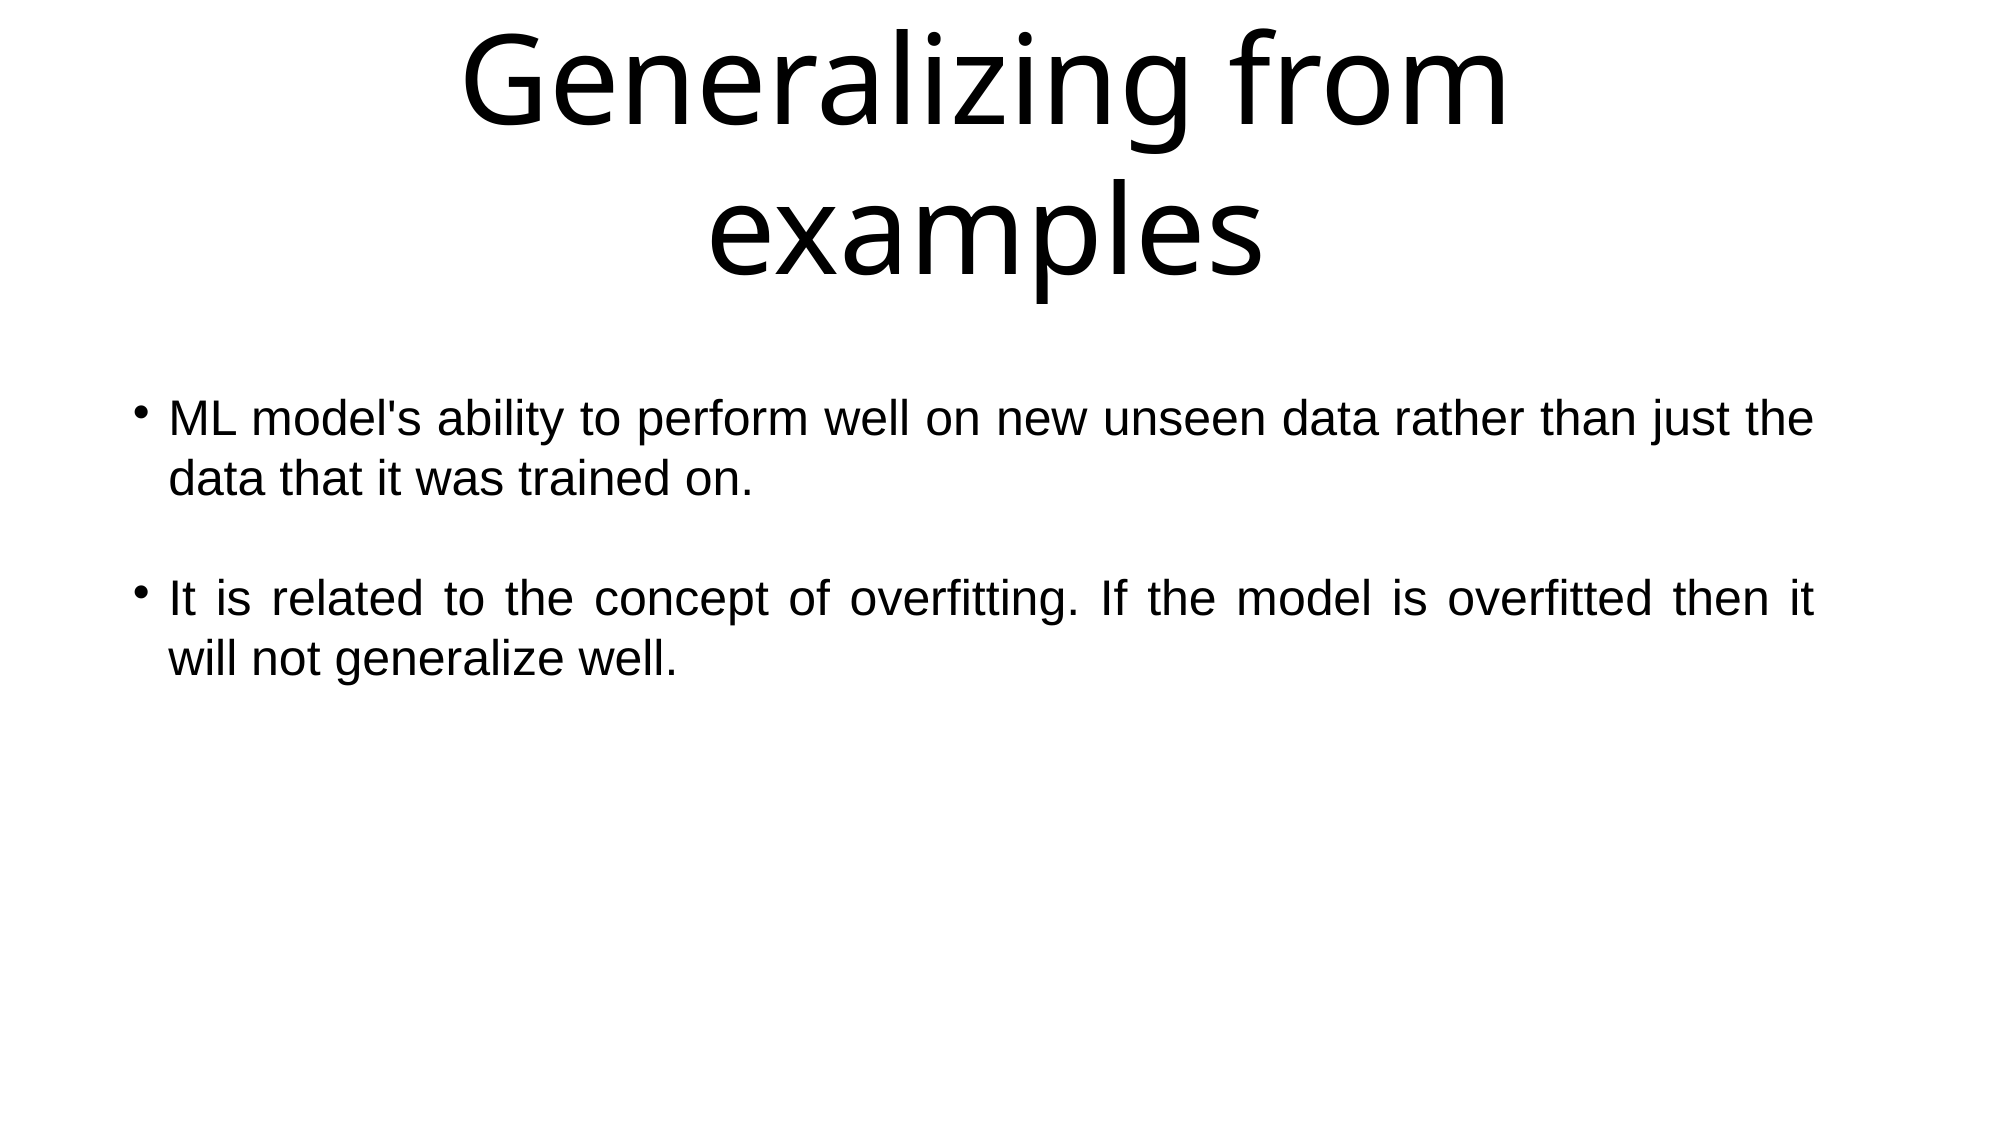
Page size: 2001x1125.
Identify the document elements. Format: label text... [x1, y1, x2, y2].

text_box ML model's ability to perform well on new unseen data rather than just the data that it was trained on. It is related to the concept of overfitting. If the model is overfitted then it will not generalize well. [118, 377, 1831, 672]
text_box Generalizing from examples [236, 11, 1736, 307]
